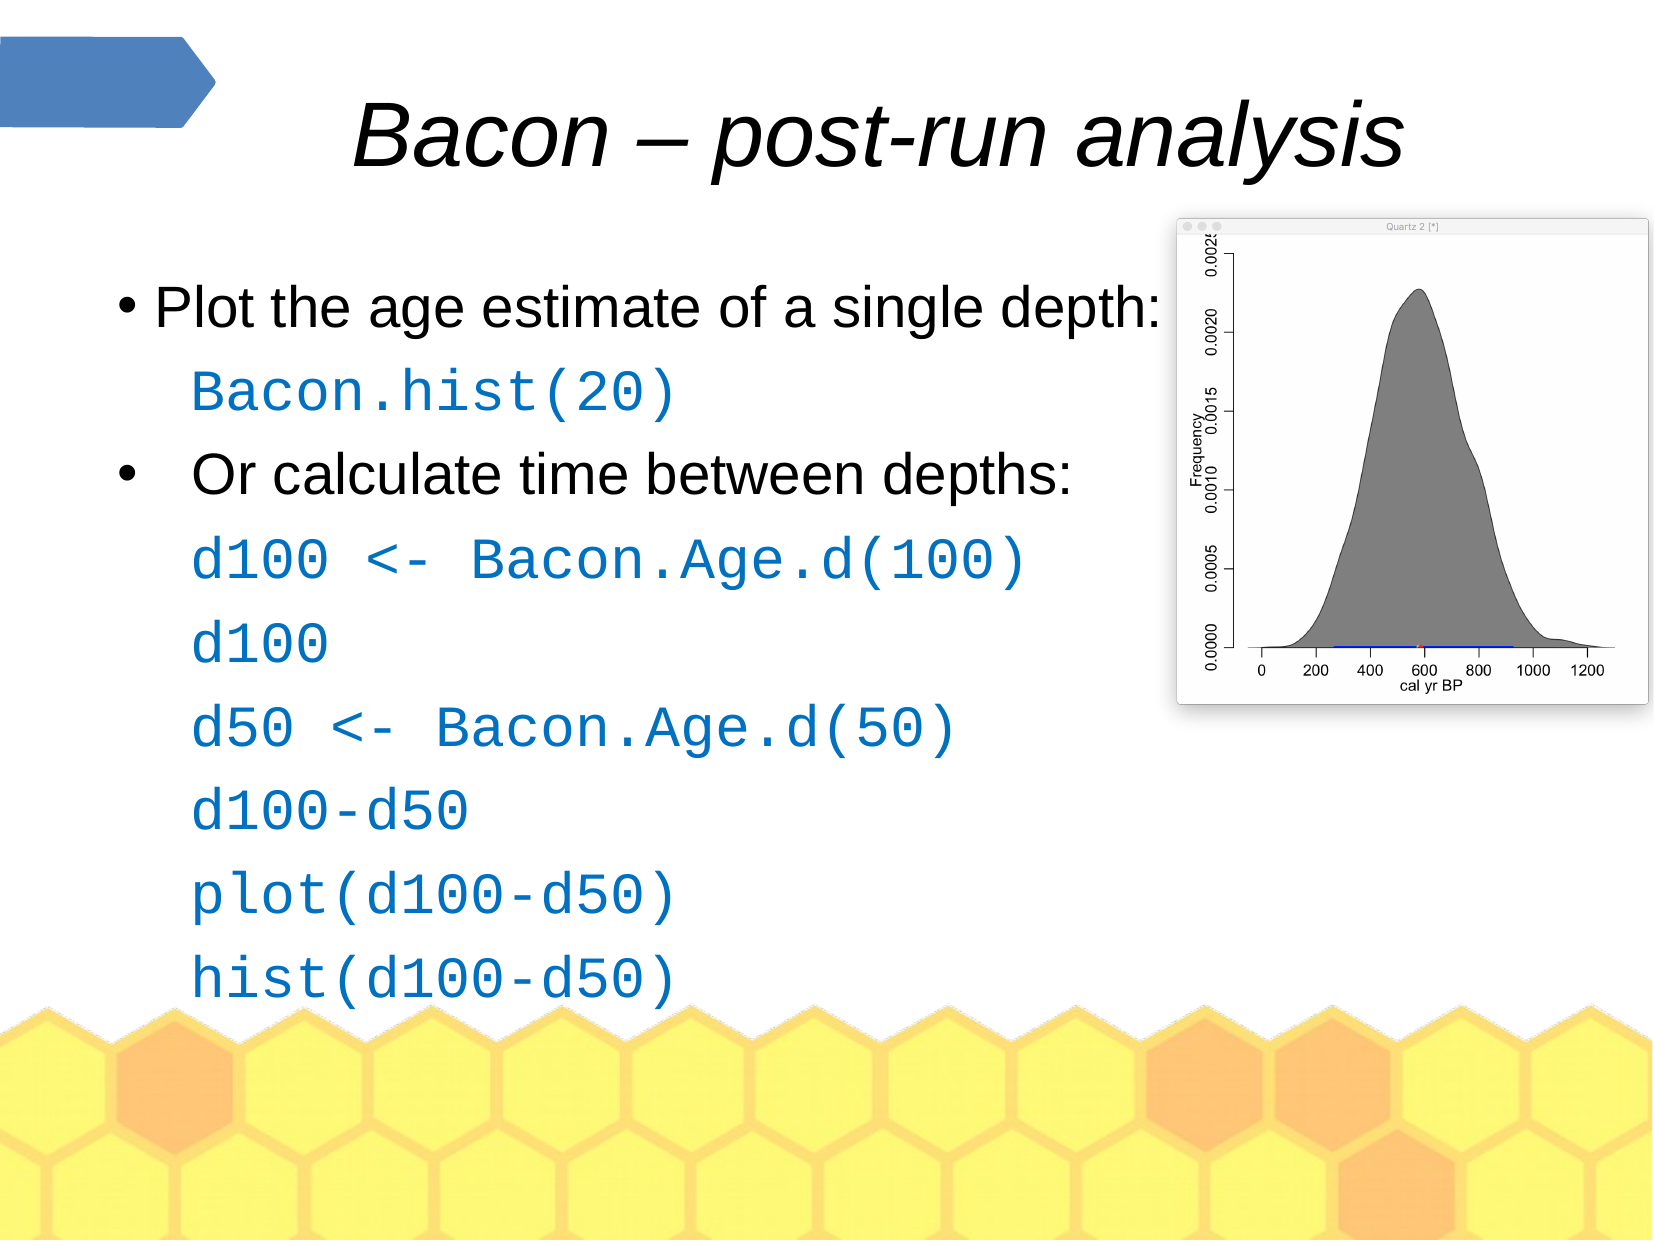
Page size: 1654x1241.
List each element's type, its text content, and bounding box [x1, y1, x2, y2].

text_box Bacon – post-run analysis [351, 21, 1560, 253]
picture [1146, 193, 1654, 741]
text_box Plot the age estimate of a single depth: Bacon.hist(20) Or calculate time between depths: d100 <- Bacon.Age.d(100) d100 d50 <- Bacon.Age.d(50) d100-d50 plot(d100-d50) hist(d100-d50) [116, 276, 1560, 960]
picture [0, 1001, 1653, 1240]
